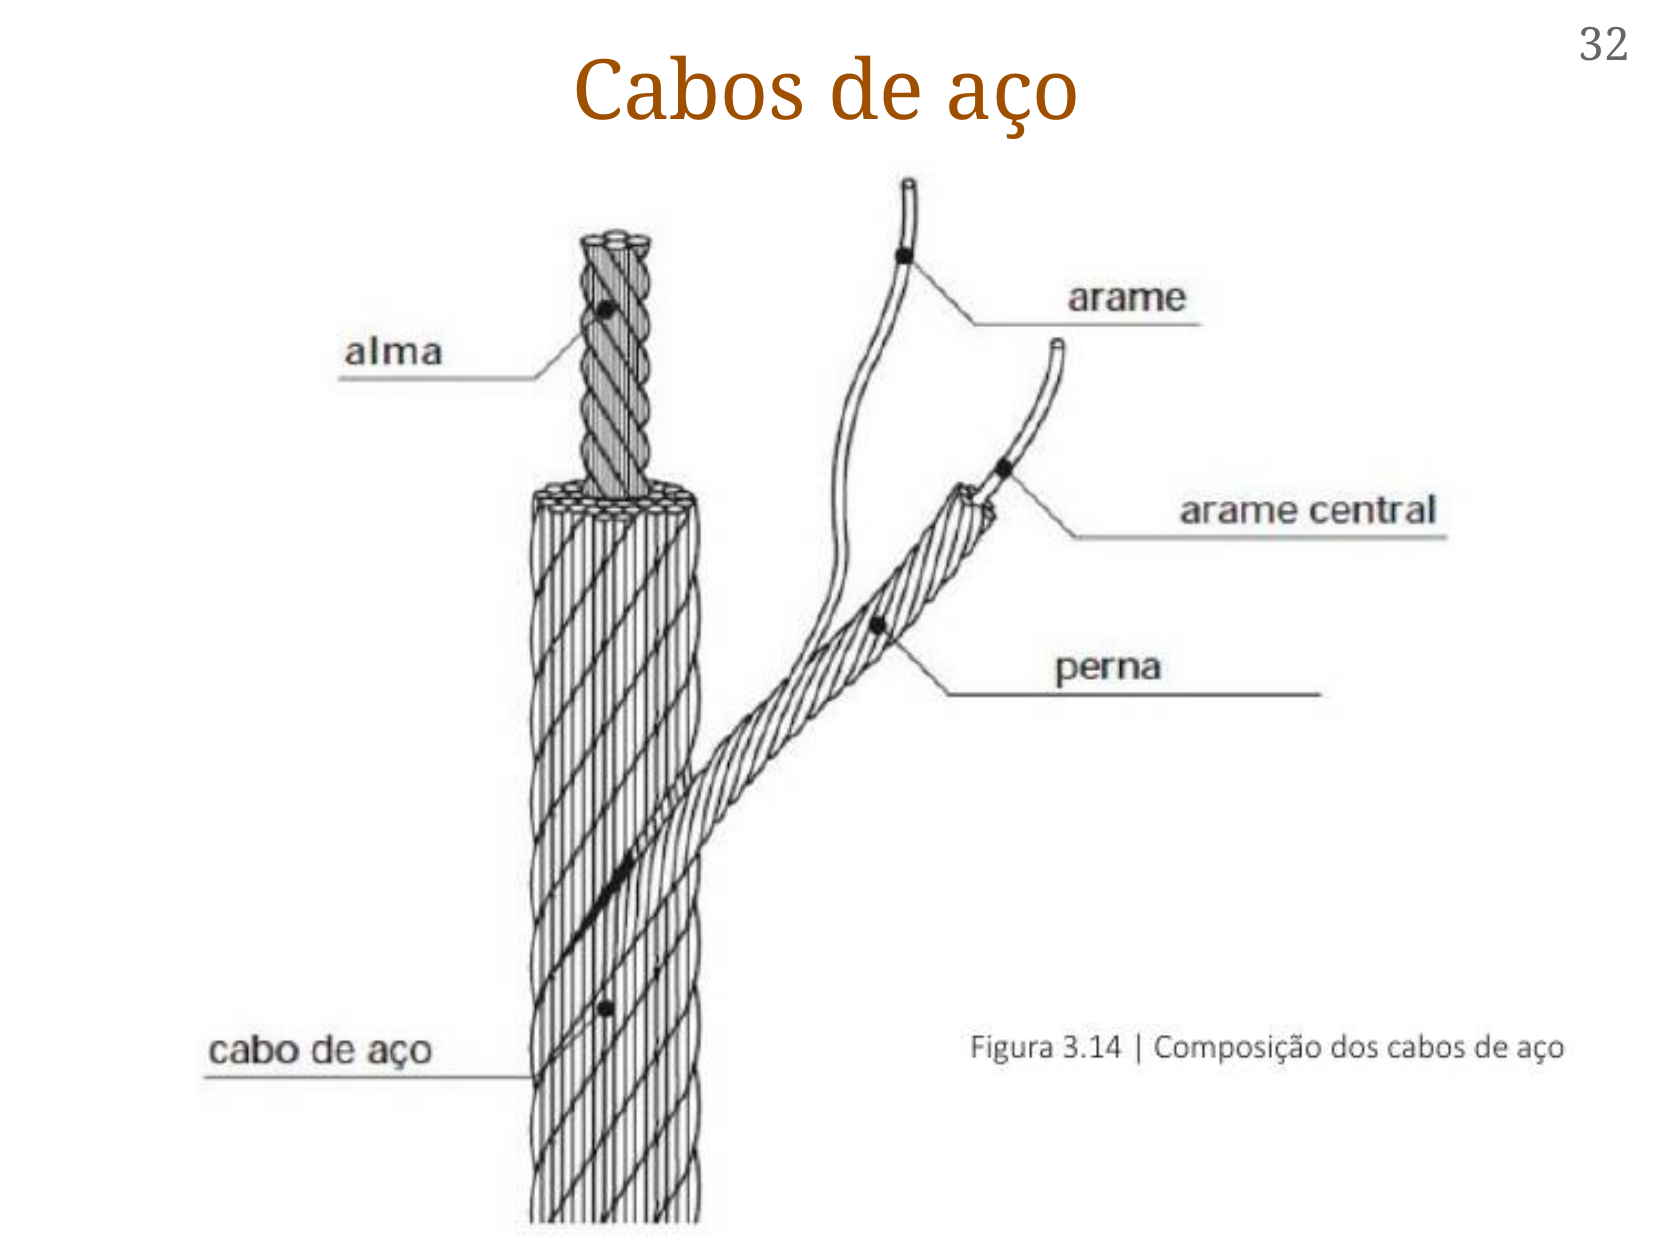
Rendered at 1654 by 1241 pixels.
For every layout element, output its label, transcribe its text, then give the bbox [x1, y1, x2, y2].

picture [196, 154, 1585, 1241]
title Cabos de aço [59, 29, 1595, 148]
